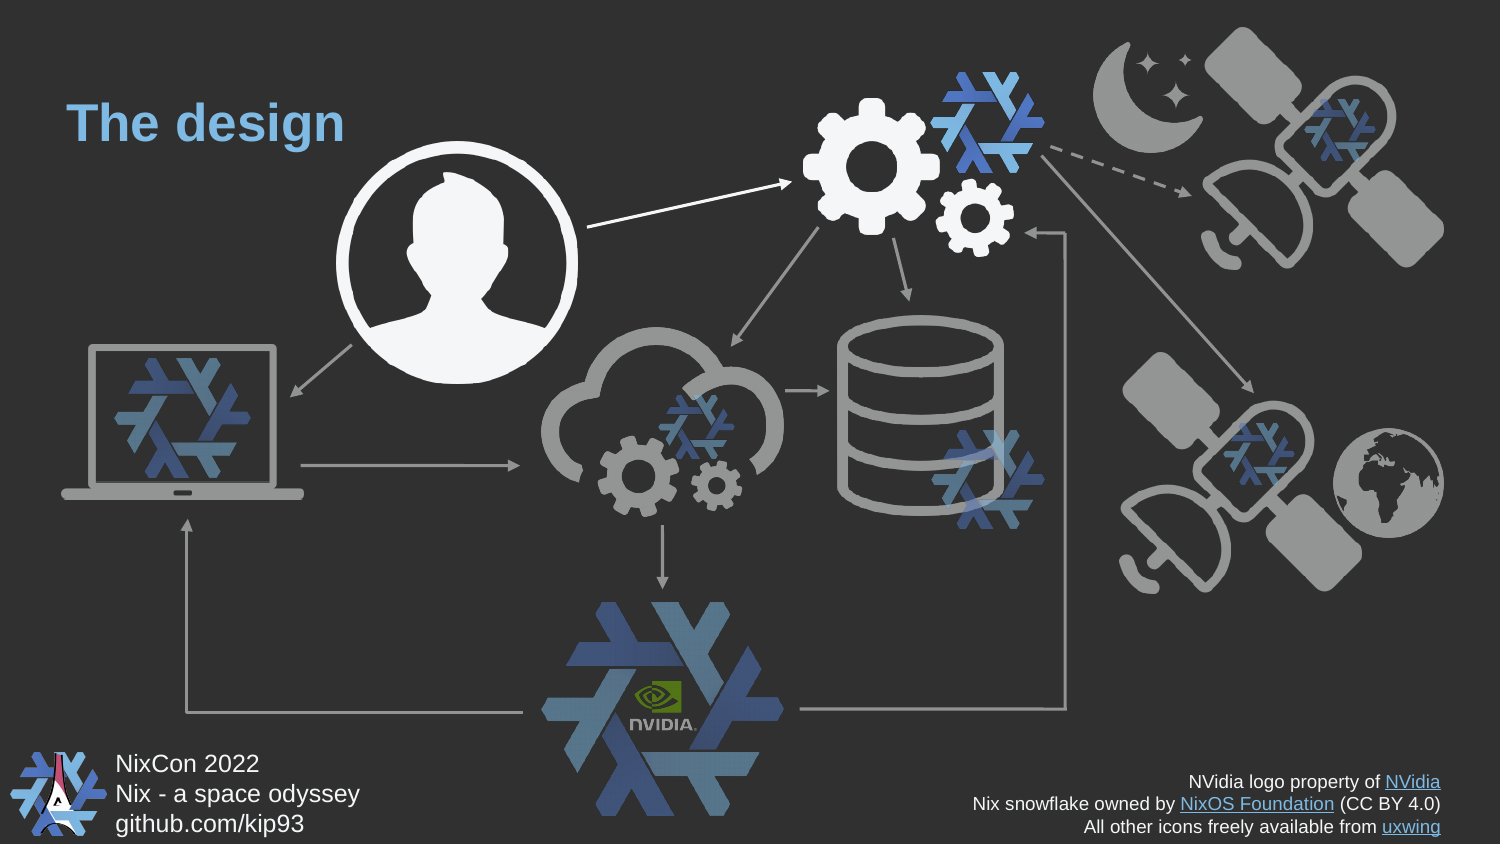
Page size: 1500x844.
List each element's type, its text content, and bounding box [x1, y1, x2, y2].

picture [336, 141, 784, 517]
title The design [1444, 72, 1449, 167]
picture [1093, 27, 1444, 270]
title The design [1045, 72, 1201, 167]
picture [837, 315, 1045, 529]
text_box NVidia logo property of NVidia Nix snowflake owned by NixOS Foundation (CC BY 4.0) All other icons freely available from uxwing [403, 754, 1456, 844]
title The design [51, 72, 930, 167]
picture [541, 602, 784, 816]
picture [61, 344, 304, 500]
picture [1119, 352, 1444, 594]
picture [803, 72, 1045, 257]
picture [10, 752, 107, 836]
